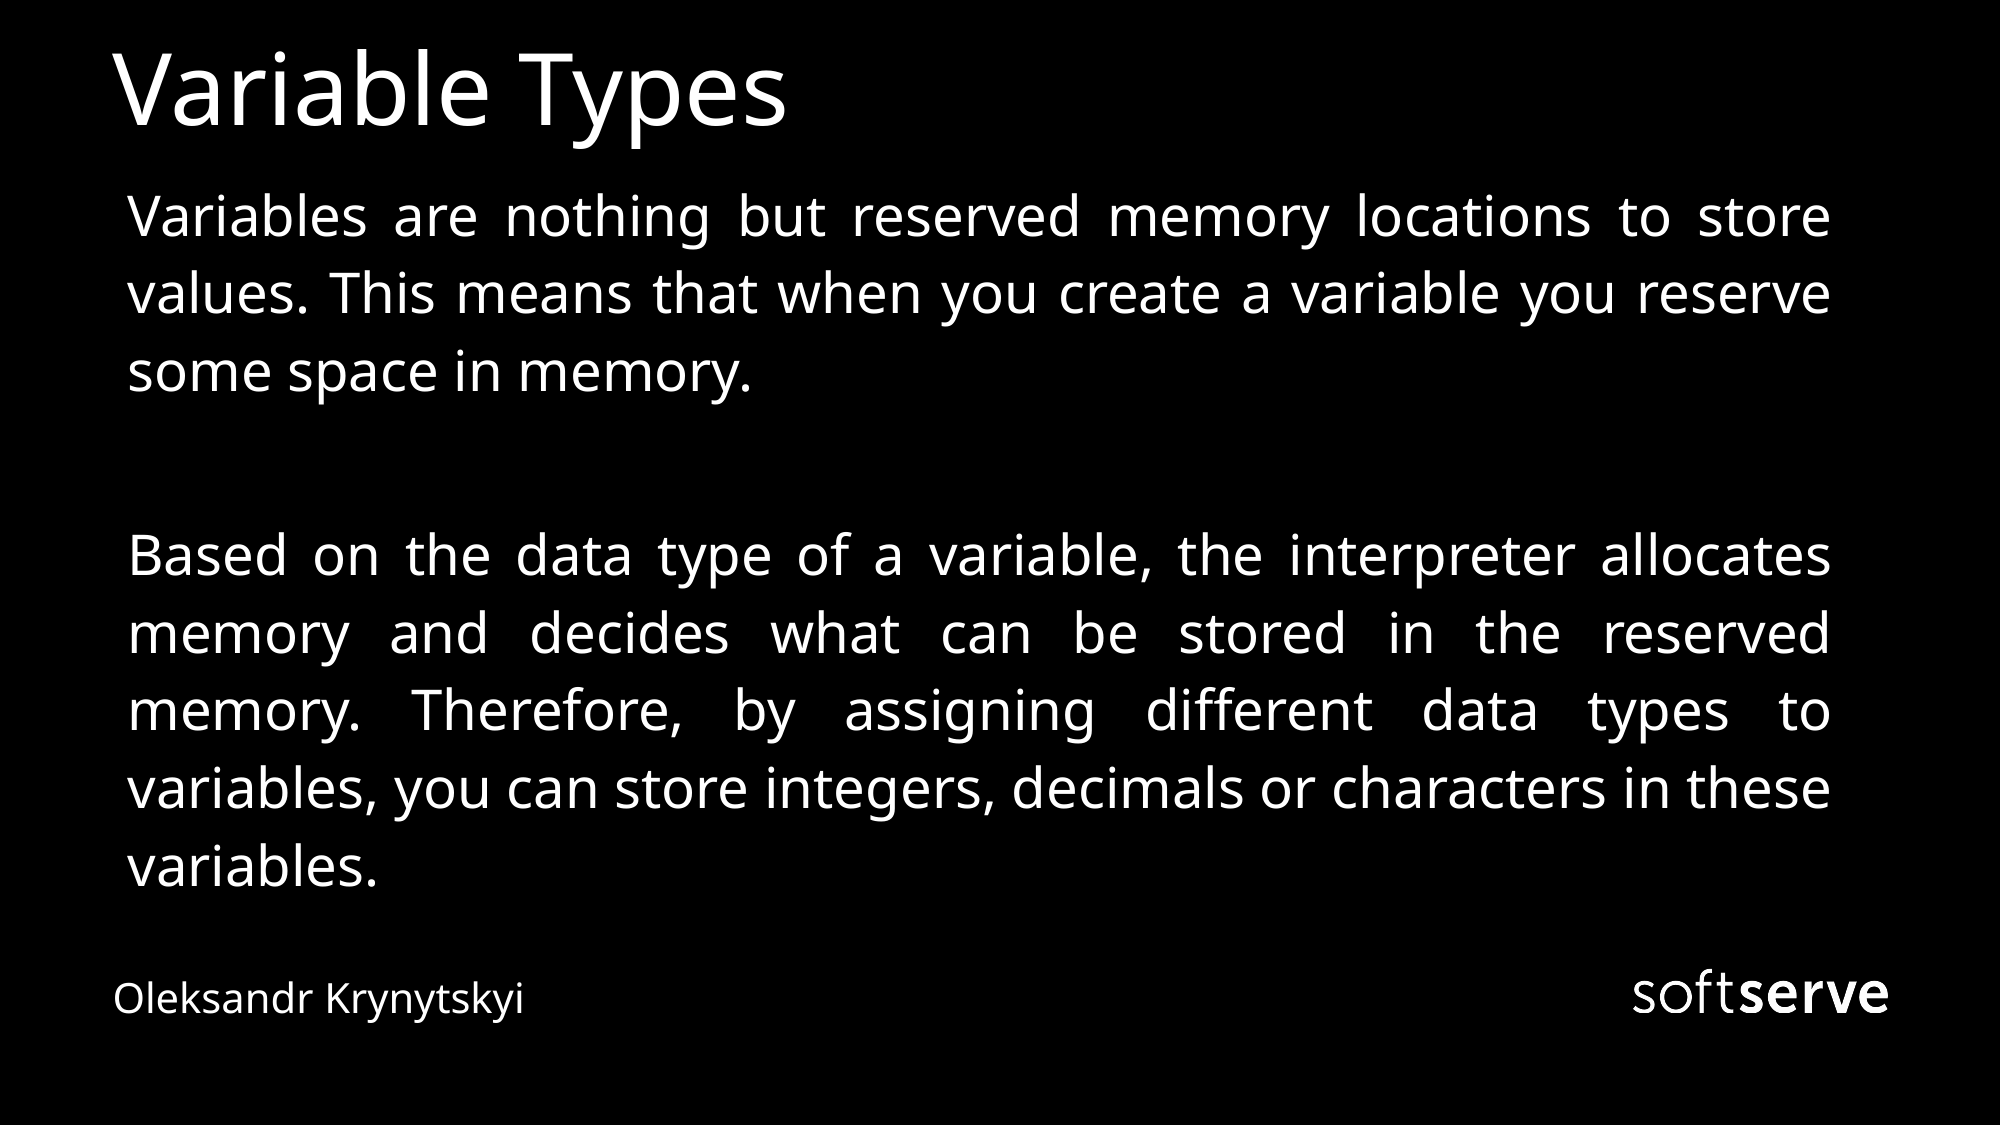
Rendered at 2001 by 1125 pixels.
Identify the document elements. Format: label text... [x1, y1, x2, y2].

picture [1633, 968, 1888, 1013]
title Variable Types [112, 33, 1888, 154]
text_box Variables are nothing but reserved memory locations to store values. This means that when you create a variable you reserve some space in memory. Based on the data type of a variable, the interpreter allocates memory and decides what can be stored in the reserved memory. Therefore, by assigning different data types to variables, you can store integers, decimals or characters in these variables. [112, 154, 1888, 900]
list Oleksandr Krynytskyi [112, 970, 682, 1019]
